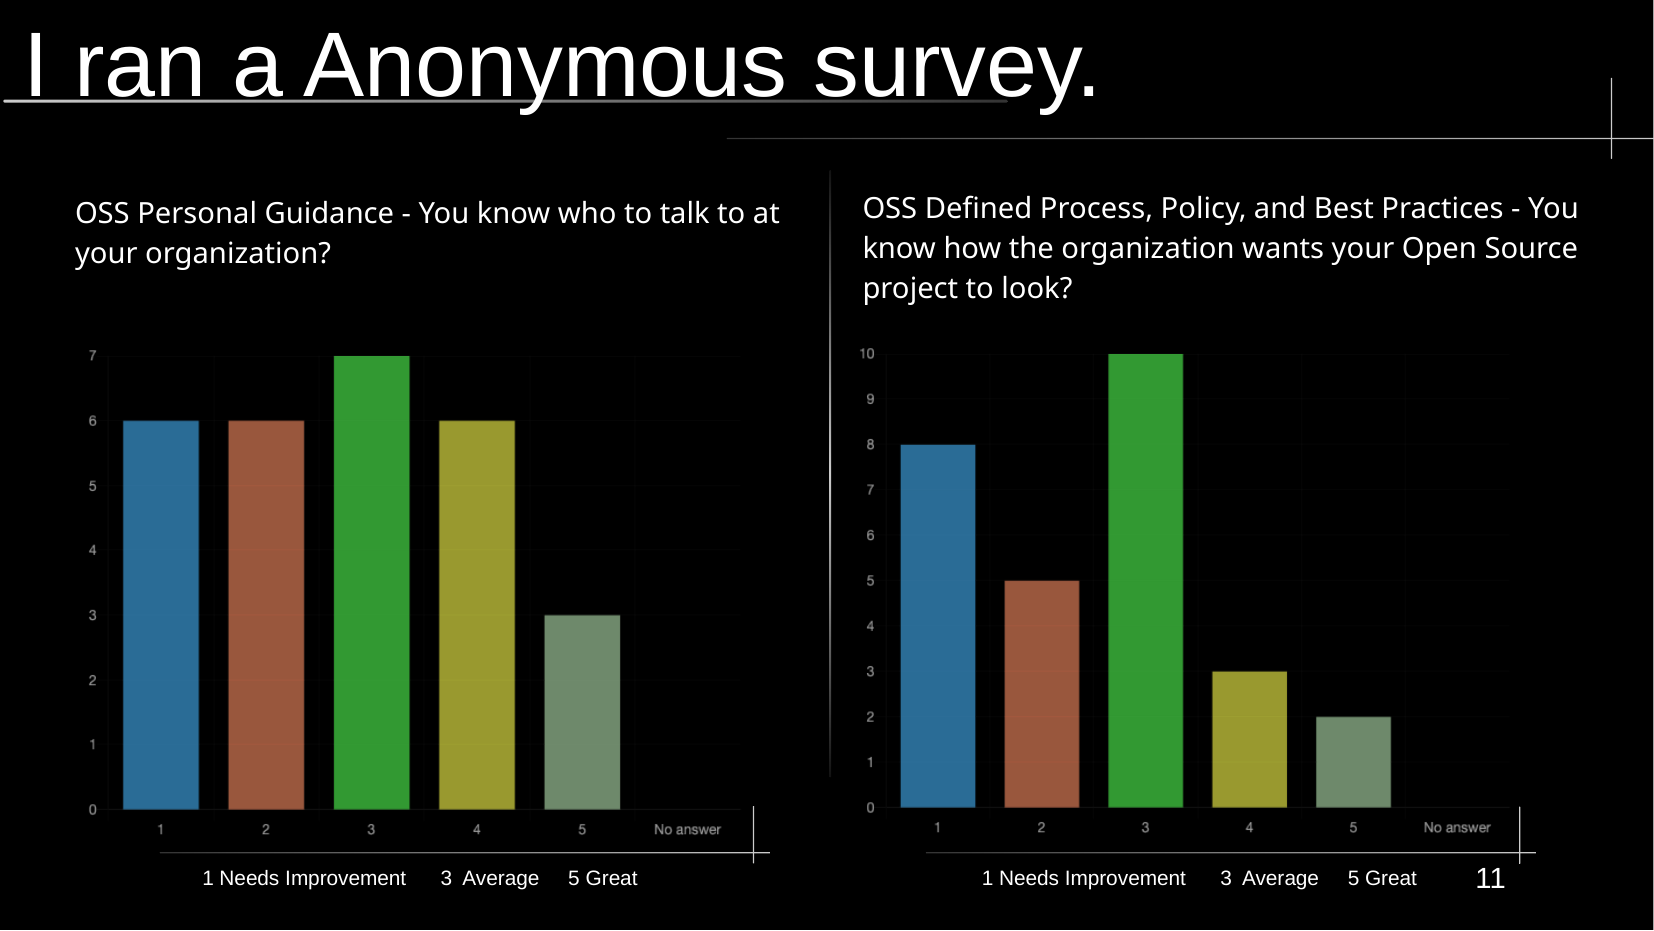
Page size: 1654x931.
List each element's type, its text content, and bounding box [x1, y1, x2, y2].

list OSS Personal Guidance - You know who to talk to at your organization? [75, 192, 802, 451]
list OSS Defined Process, Policy, and Best Practices - You know how the organization wants your Open Source project to look? [862, 187, 1589, 445]
title I ran a Anonymous survey. [23, 11, 1589, 119]
picture [82, 349, 744, 845]
text_box 1 Needs Improvement 3 Average 5 Great [967, 859, 1455, 901]
picture [852, 347, 1513, 843]
text_box 1 Needs Improvement 3 Average 5 Great [187, 859, 676, 901]
